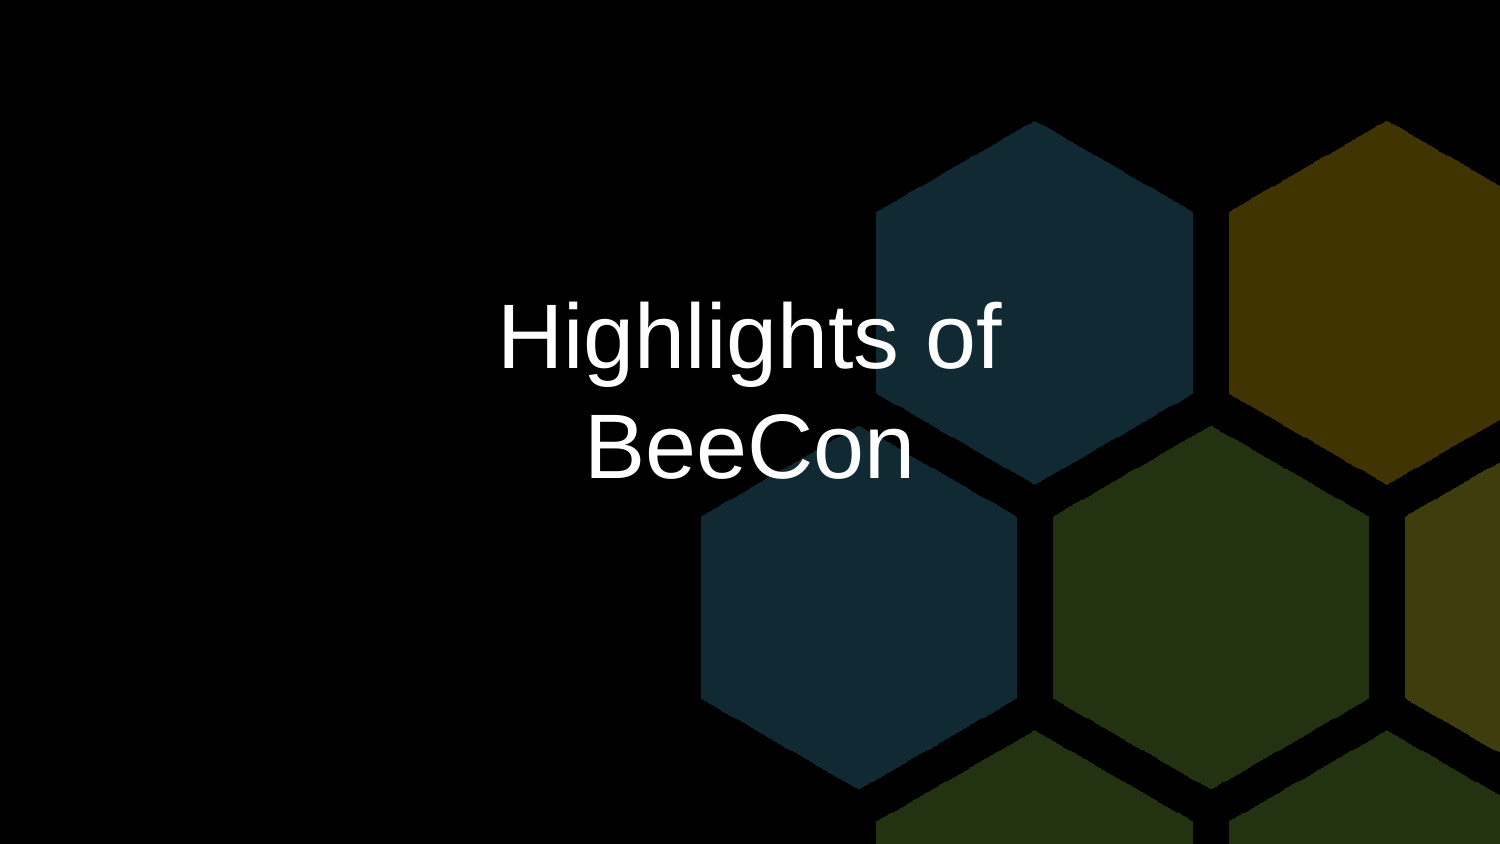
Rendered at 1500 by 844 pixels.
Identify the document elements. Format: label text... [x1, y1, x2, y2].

title Highlights of BeeCon [51, 175, 1449, 512]
picture [0, 0, 1500, 844]
